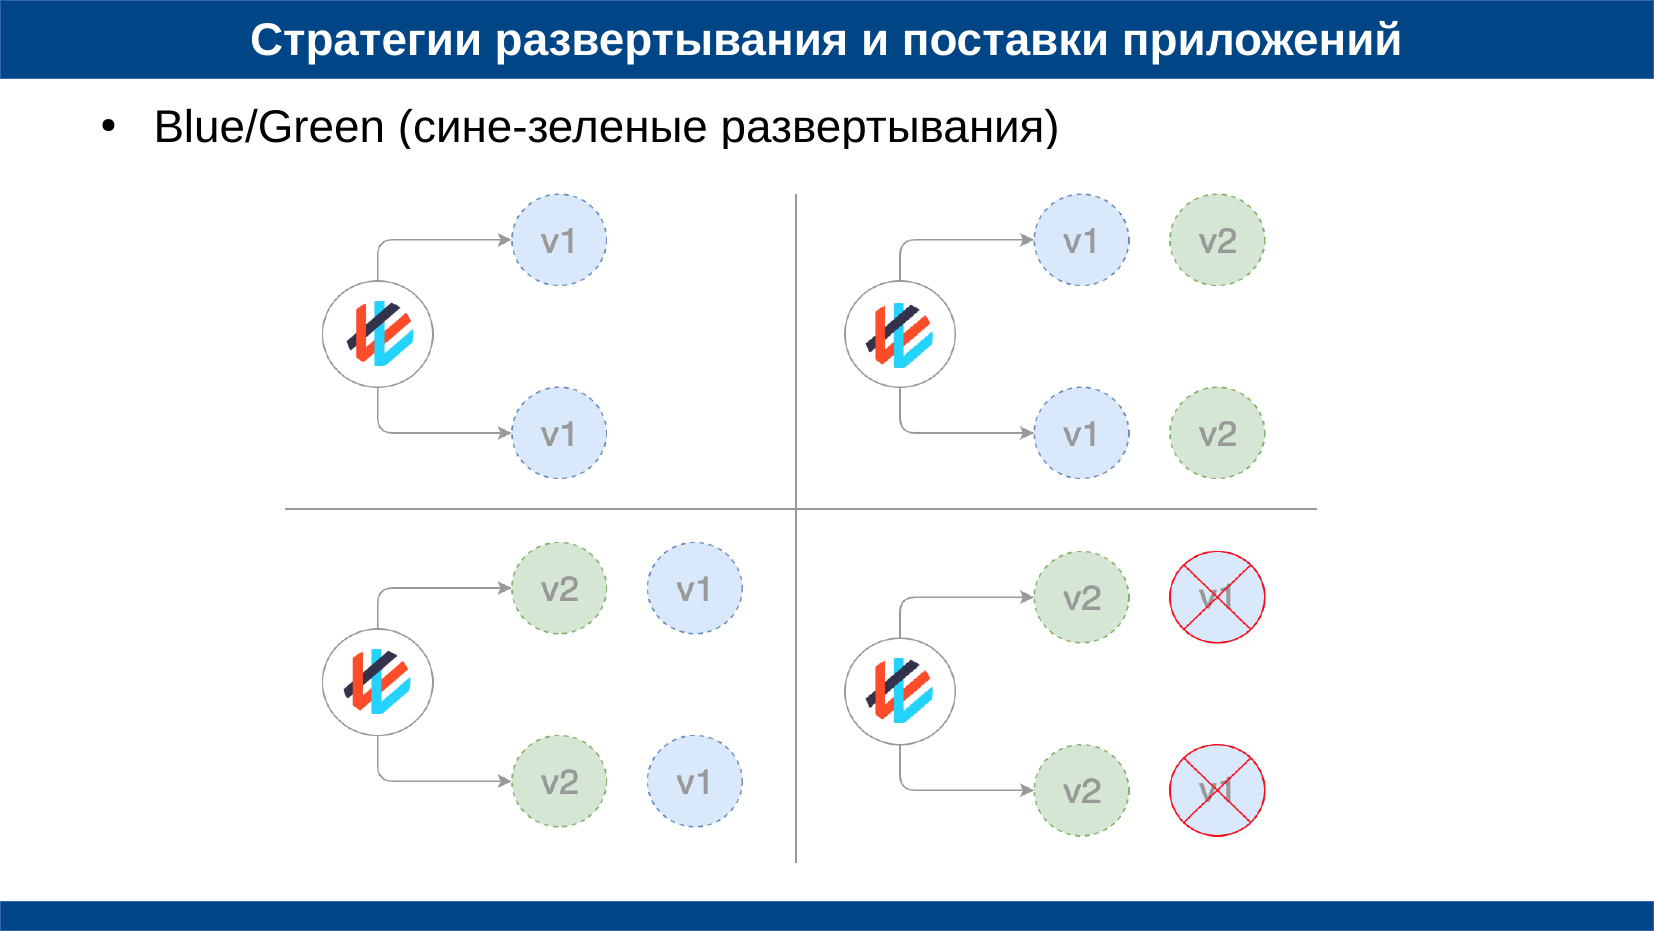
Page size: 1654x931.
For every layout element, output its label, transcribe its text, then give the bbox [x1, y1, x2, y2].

title Стратегии развертывания и поставки приложений [0, 0, 1654, 79]
list Blue/Green (сине-зеленые развертывания) [82, 101, 1571, 359]
picture [285, 149, 1396, 891]
